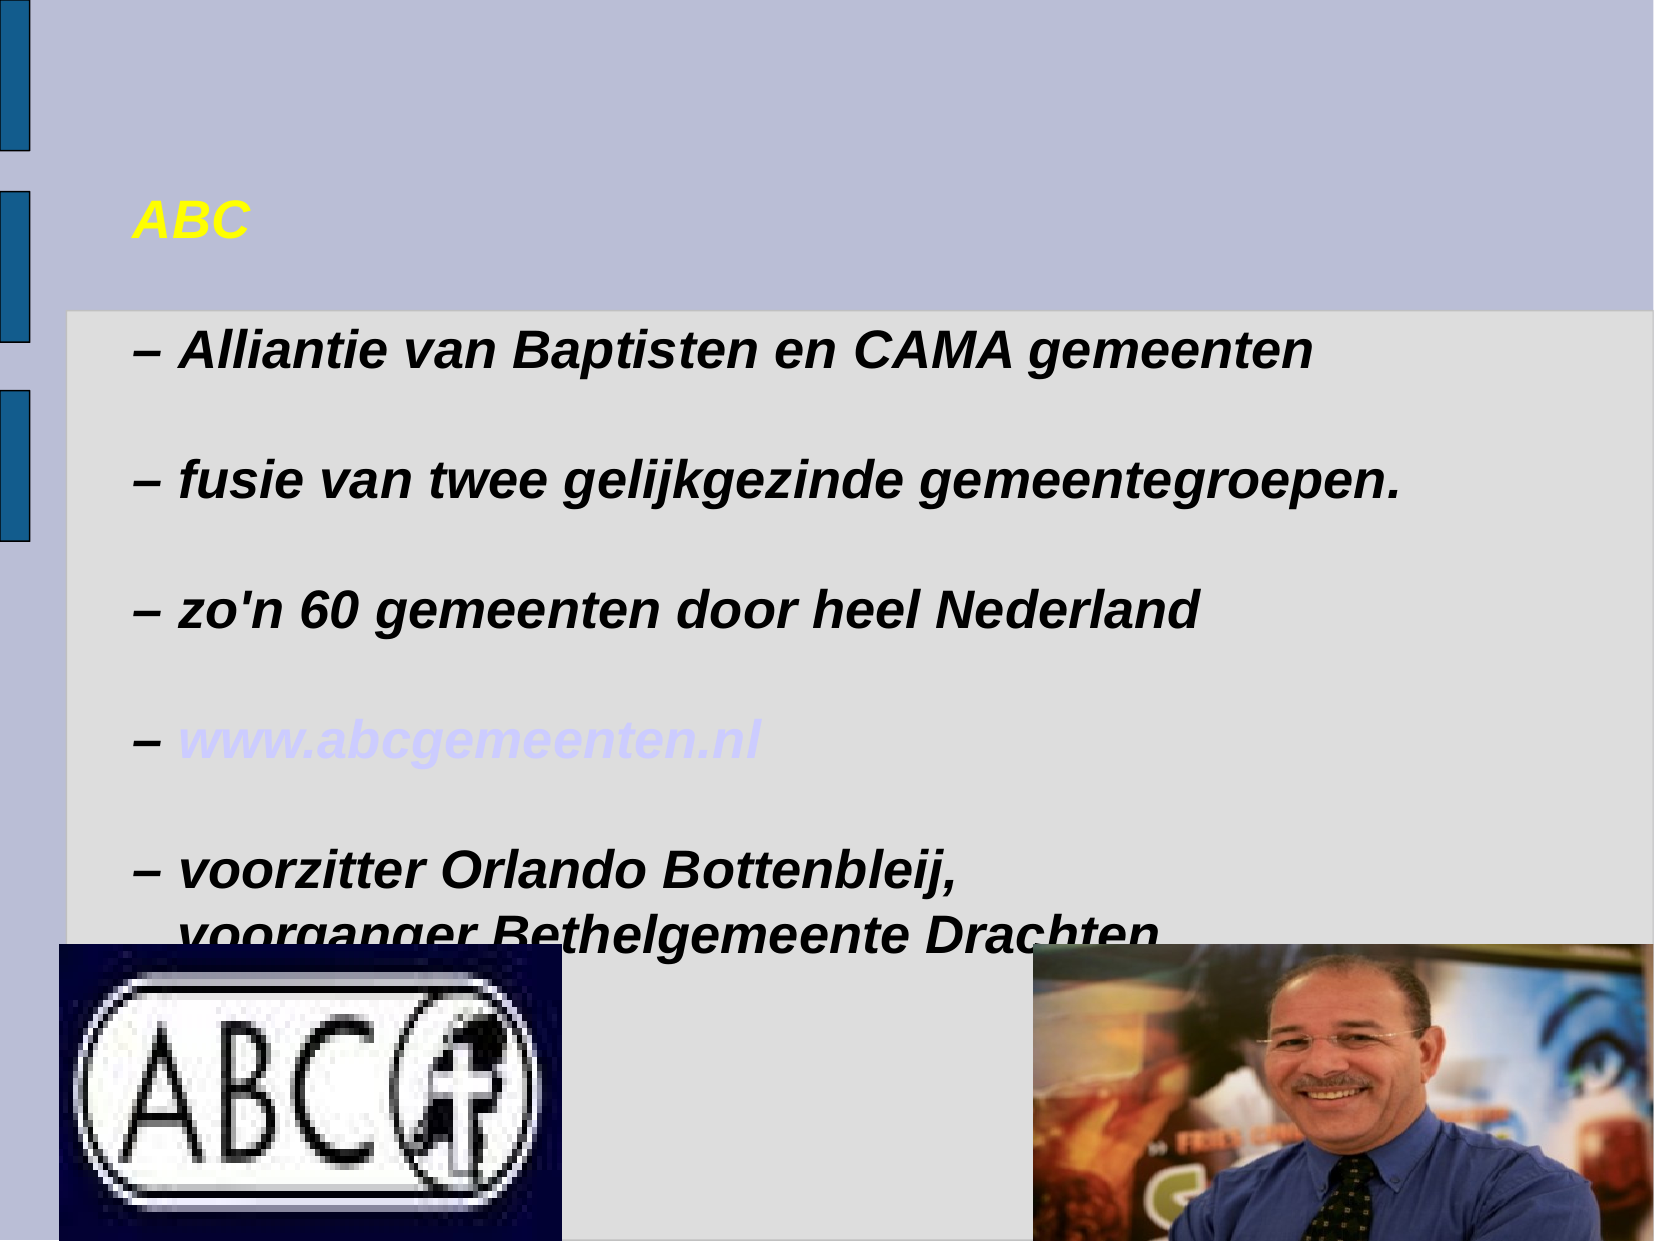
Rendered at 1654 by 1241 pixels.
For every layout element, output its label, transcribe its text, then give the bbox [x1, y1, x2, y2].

text_box ABC – Alliantie van Baptisten en CAMA gemeenten – fusie van twee gelijkgezinde gemeentegroepen. – zo'n 60 gemeenten door heel Nederland – www.abcgemeenten.nl – voorzitter Orlando Bottenbleij, voorganger Bethelgemeente Drachten [118, 177, 1654, 918]
picture [1033, 944, 1654, 1241]
picture [59, 944, 562, 1241]
